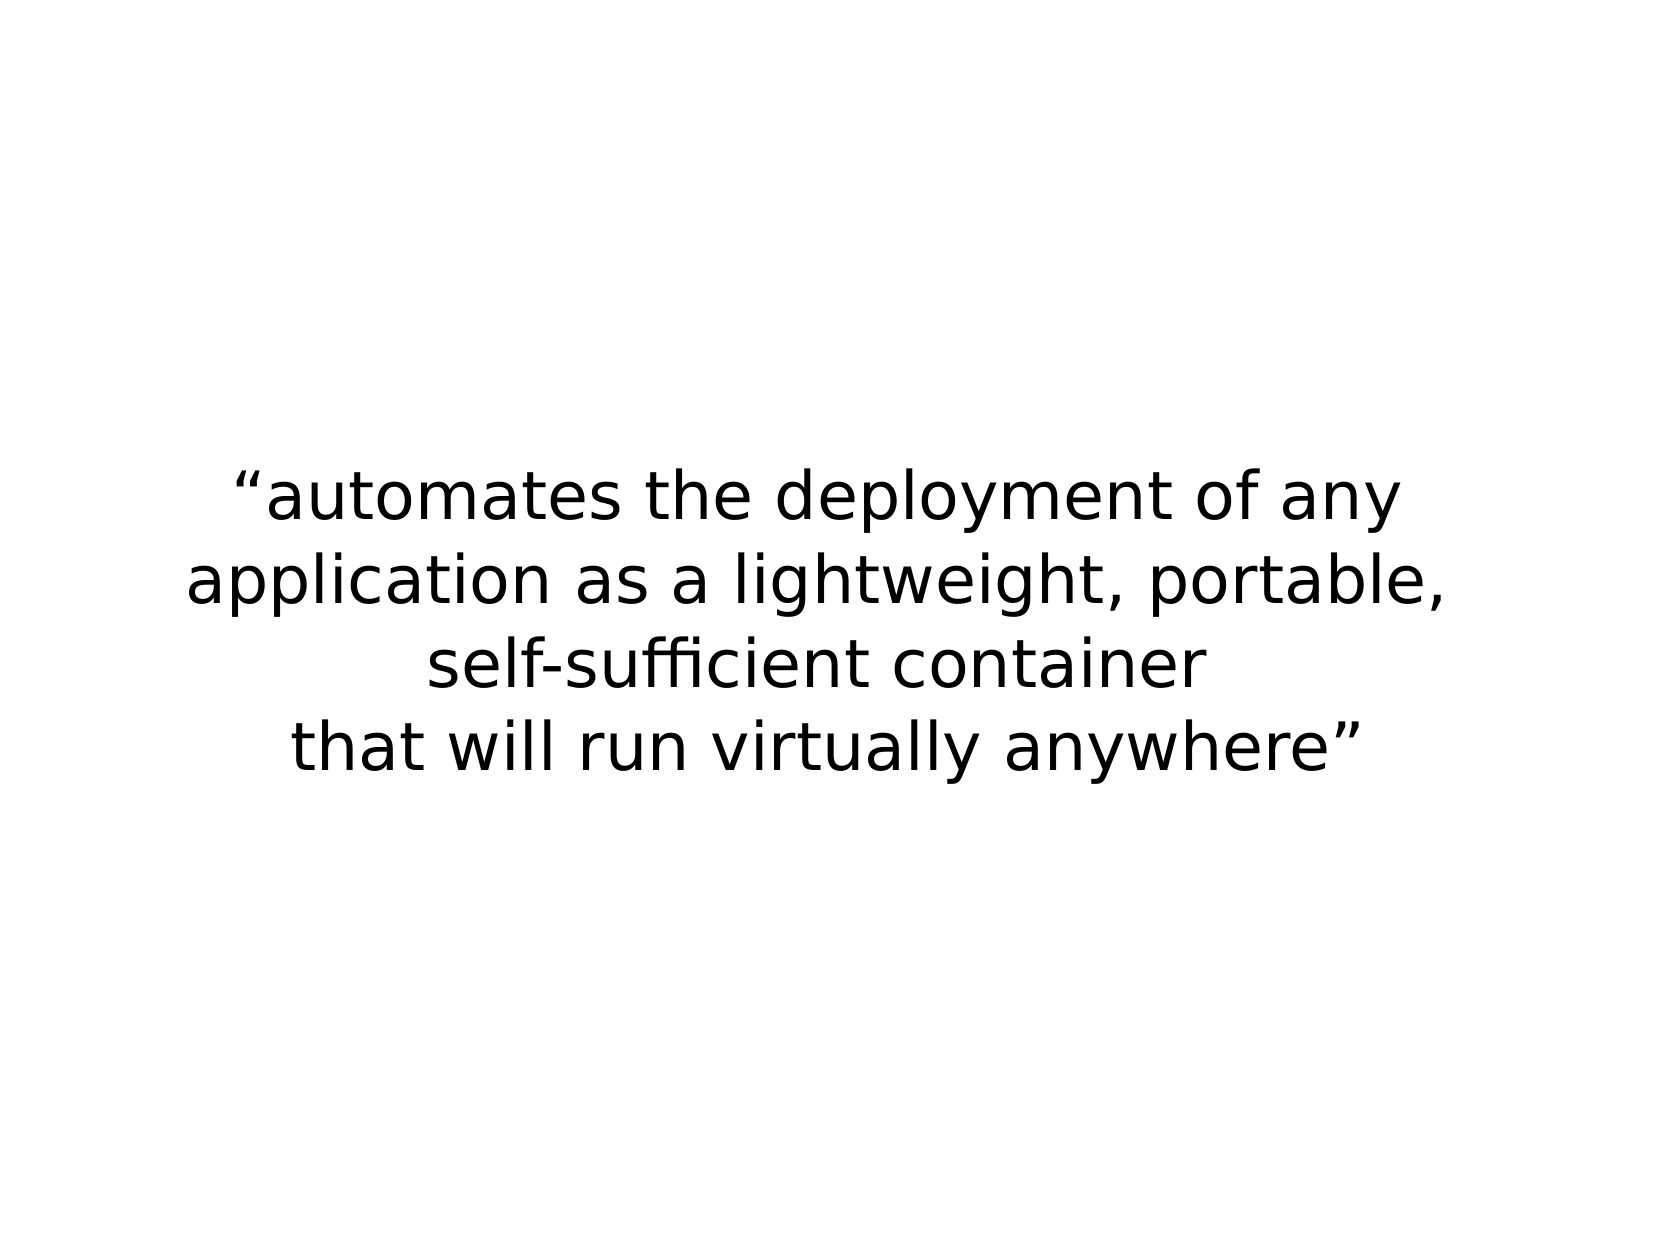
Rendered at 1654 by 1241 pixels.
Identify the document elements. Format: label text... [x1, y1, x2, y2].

text_box “automates the deployment of any application as a lightweight, portable, self-sufficient container that will run virtually anywhere” [170, 450, 1486, 794]
